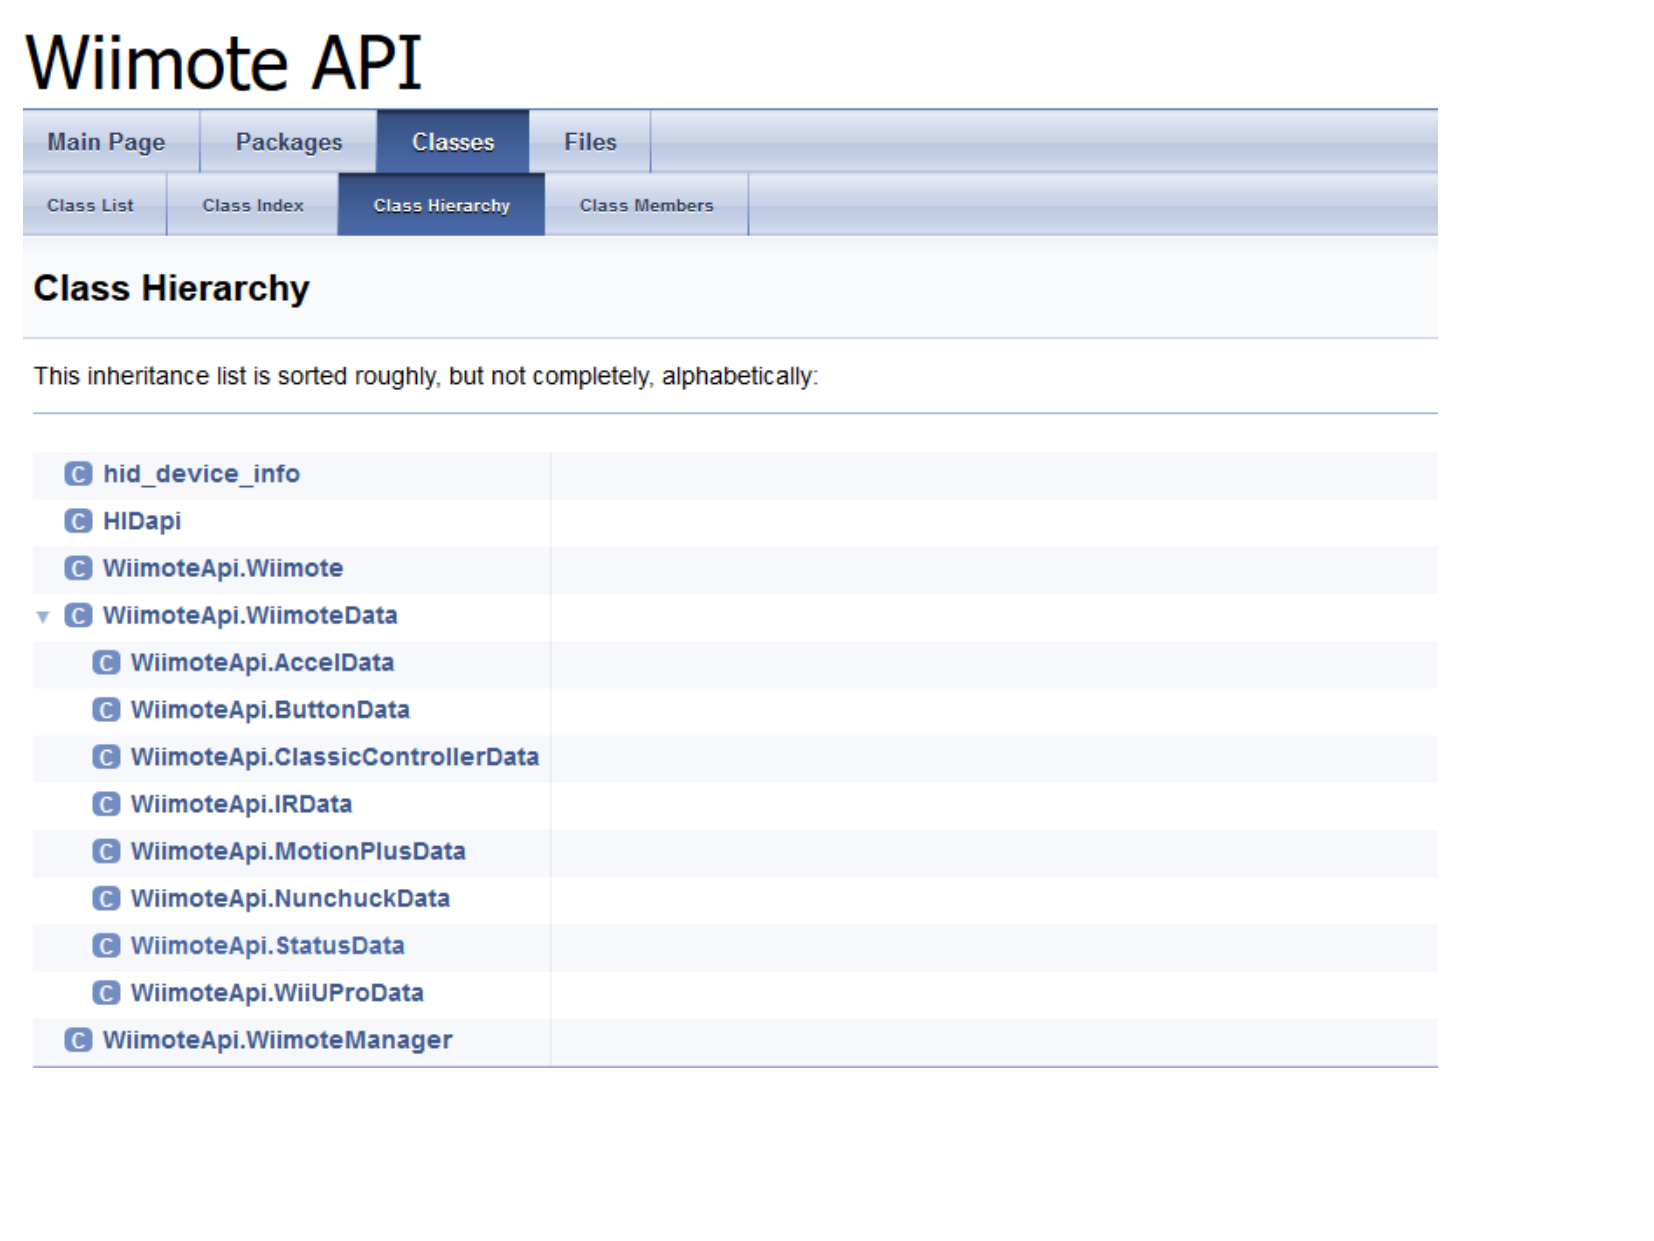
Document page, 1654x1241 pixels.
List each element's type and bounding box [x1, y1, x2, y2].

picture [23, 23, 1438, 1068]
